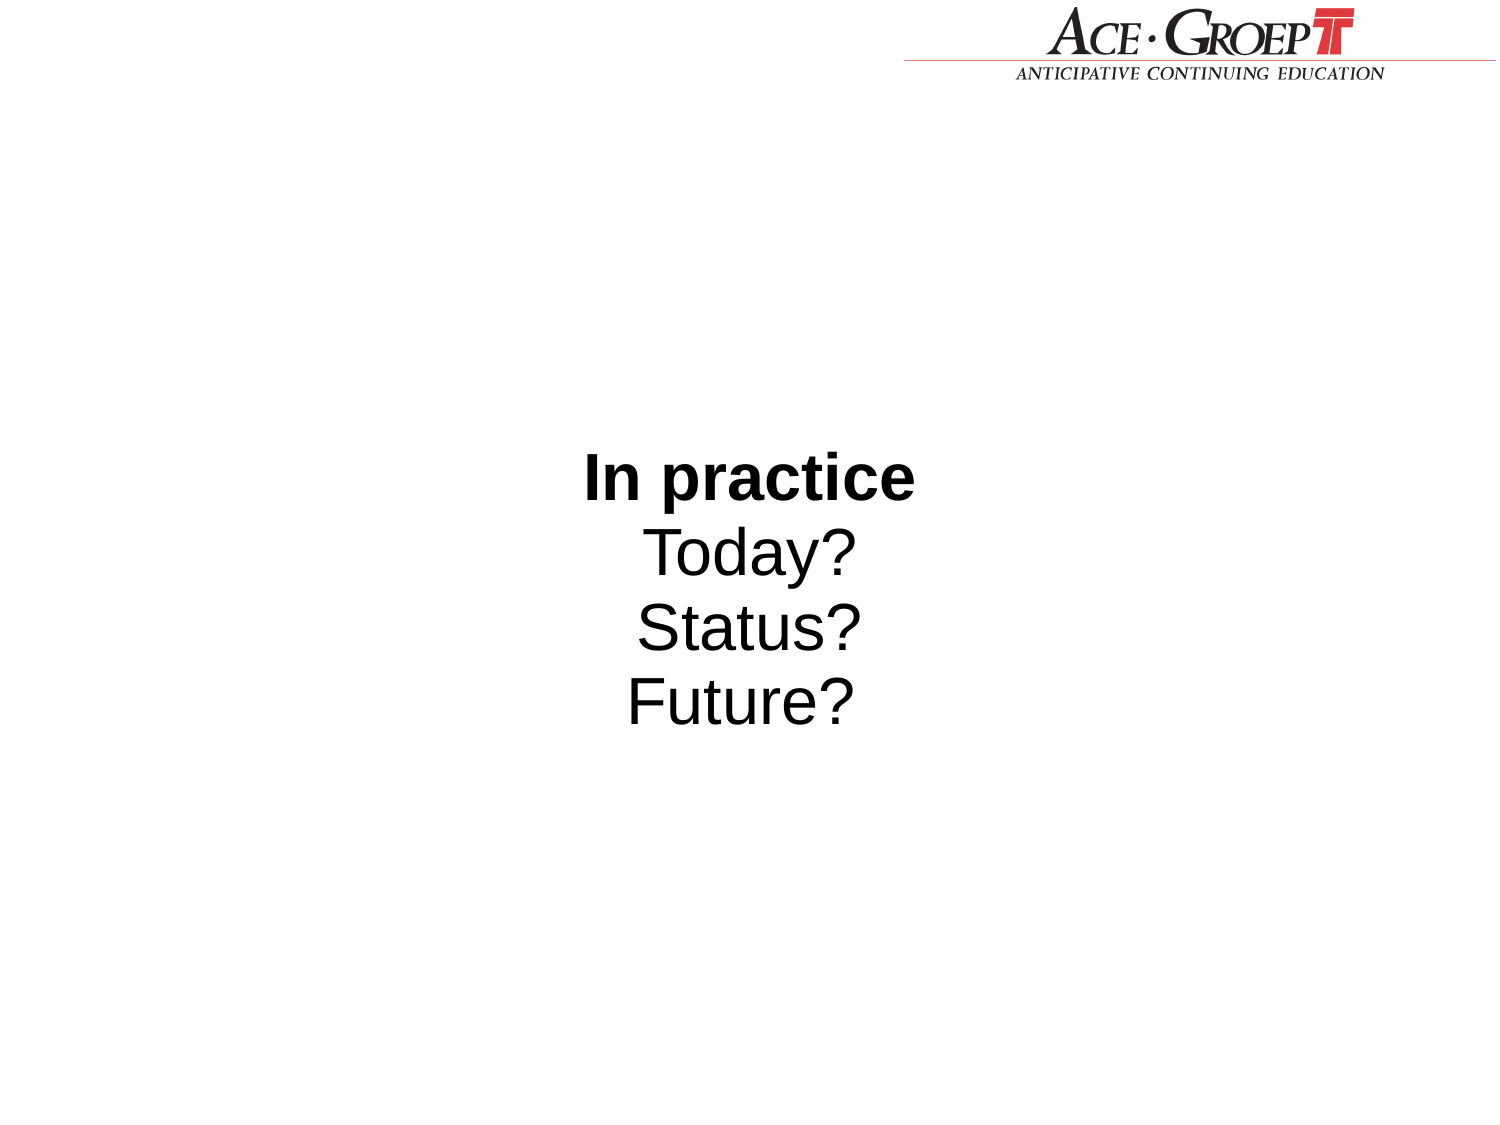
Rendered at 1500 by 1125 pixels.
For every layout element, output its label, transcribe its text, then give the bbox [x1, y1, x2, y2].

subtitle In practice Today? Status? Future? [75, 263, 1425, 916]
picture [904, 7, 1496, 80]
